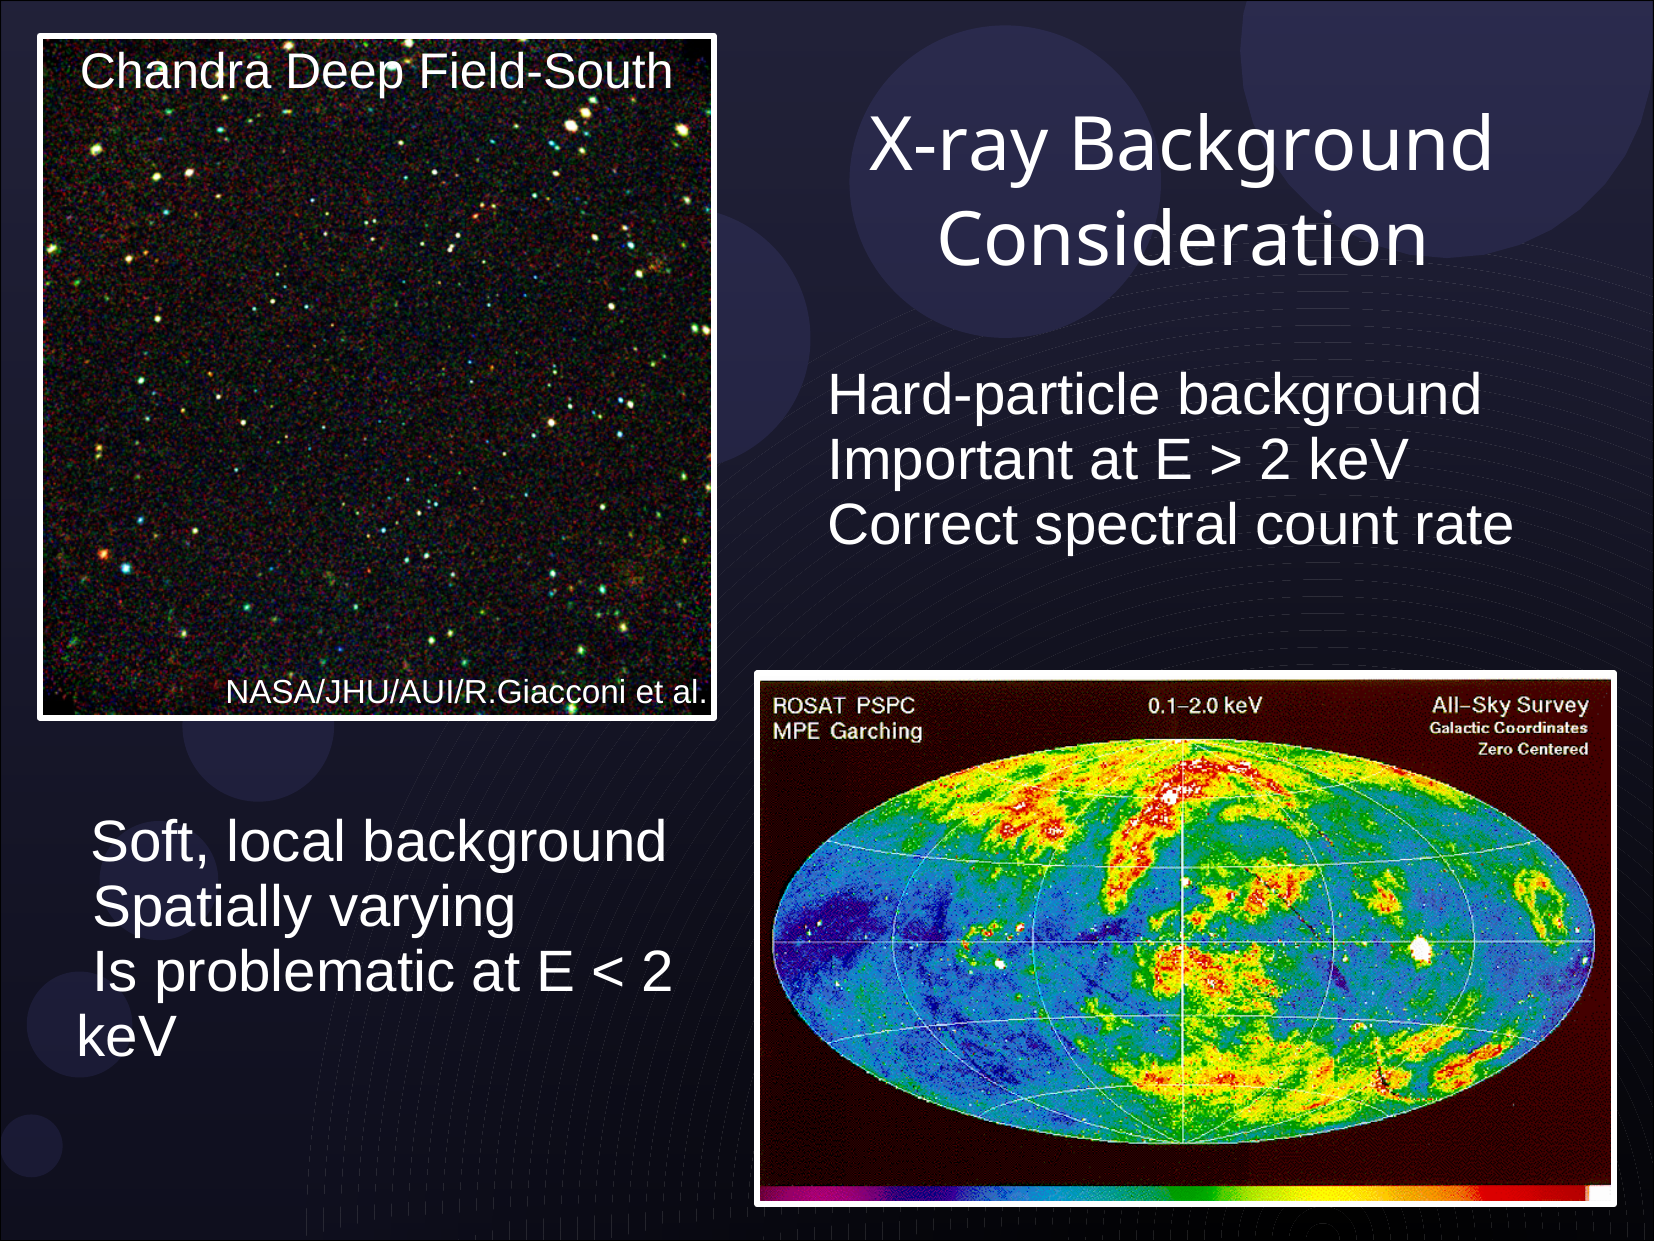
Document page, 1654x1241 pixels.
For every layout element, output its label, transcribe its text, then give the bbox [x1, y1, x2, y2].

text_box NASA/JHU/AUI/R.Giacconi et al. [222, 670, 712, 714]
text_box X-ray Background Consideration [789, 94, 1577, 320]
text_box Chandra Deep Field-South [76, 40, 666, 103]
picture [42, 38, 711, 715]
text_box Soft, local background Spatially varying Is problematic at E < 2 keV [73, 805, 711, 1072]
text_box Hard-particle background Important at E > 2 keV Correct spectral count rate [808, 359, 1559, 660]
picture [760, 676, 1611, 1202]
